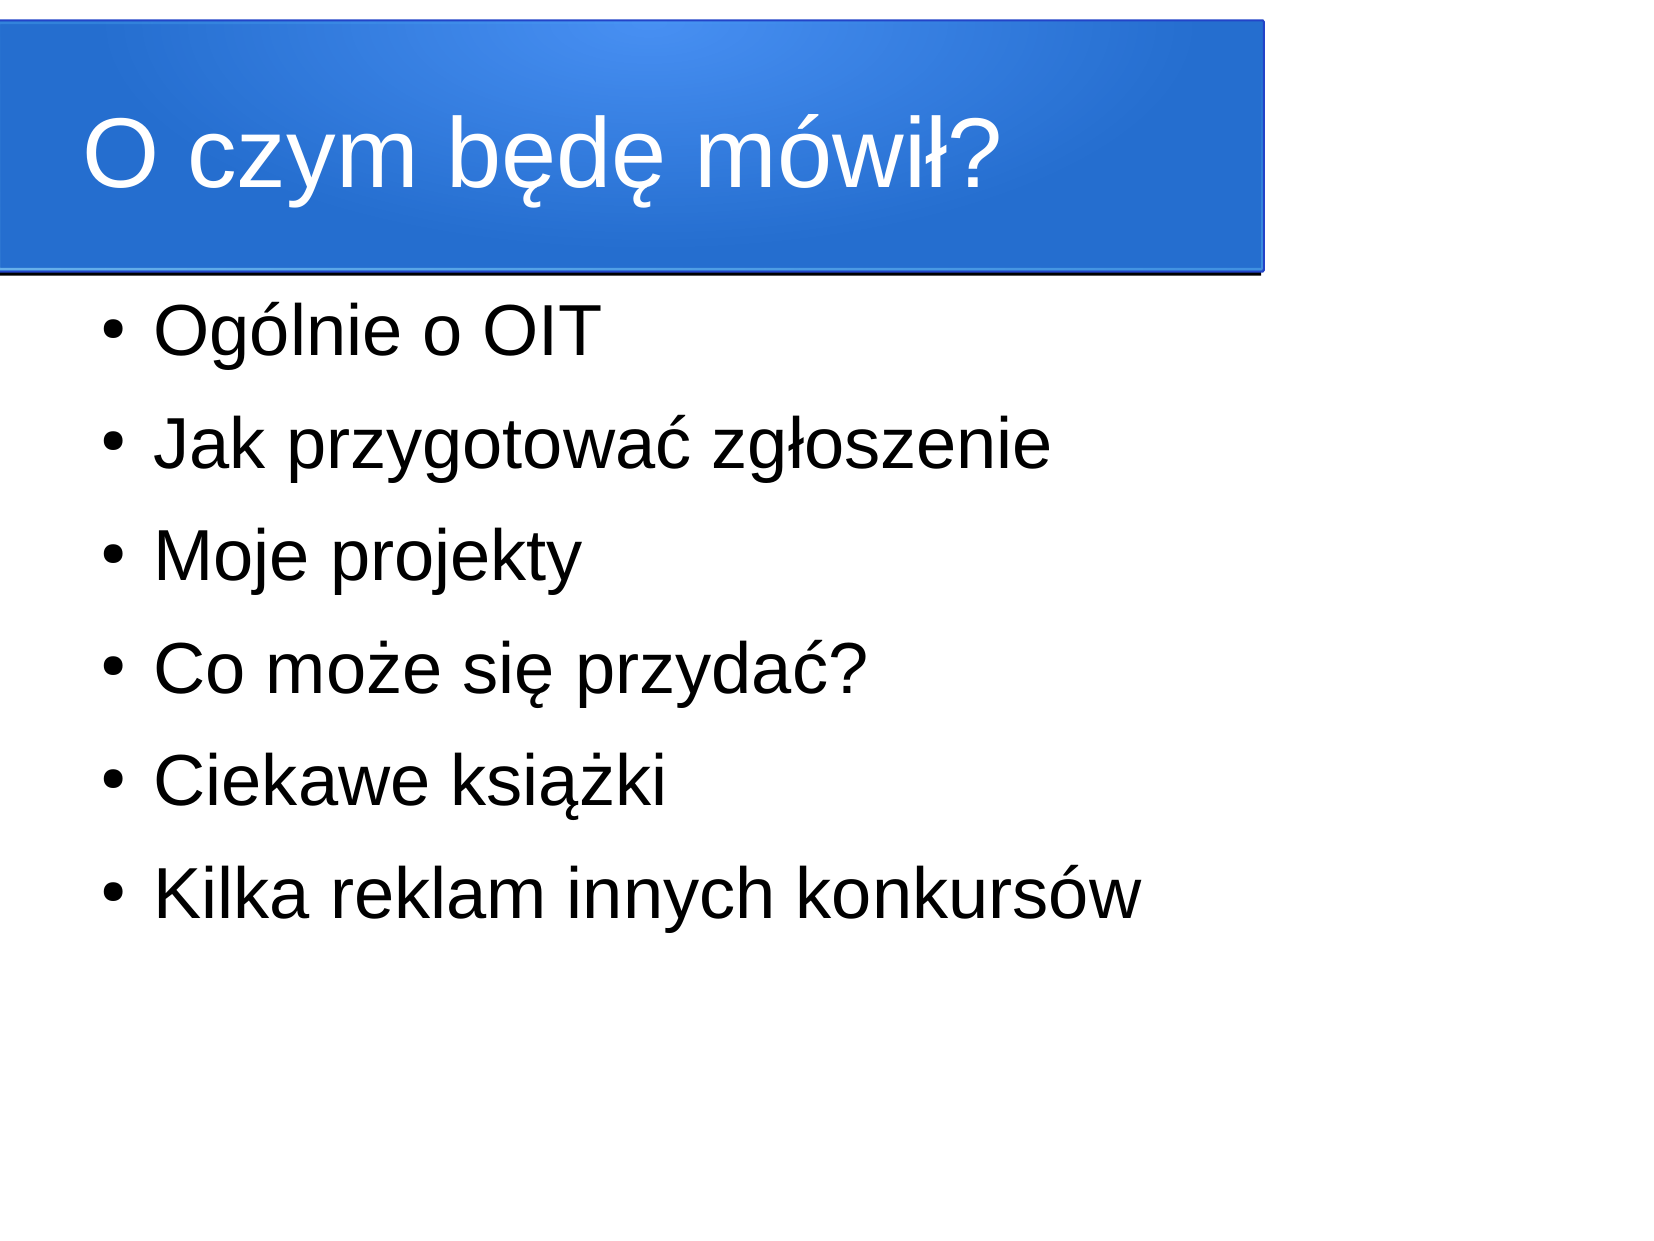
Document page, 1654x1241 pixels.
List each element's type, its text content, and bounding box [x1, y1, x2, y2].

list Ogólnie o OIT Jak przygotować zgłoszenie Moje projekty Co może się przydać? Ciekawe książki Kilka reklam innych konkursów [82, 290, 1538, 1010]
title O czym będę mówił? [82, 49, 1250, 257]
